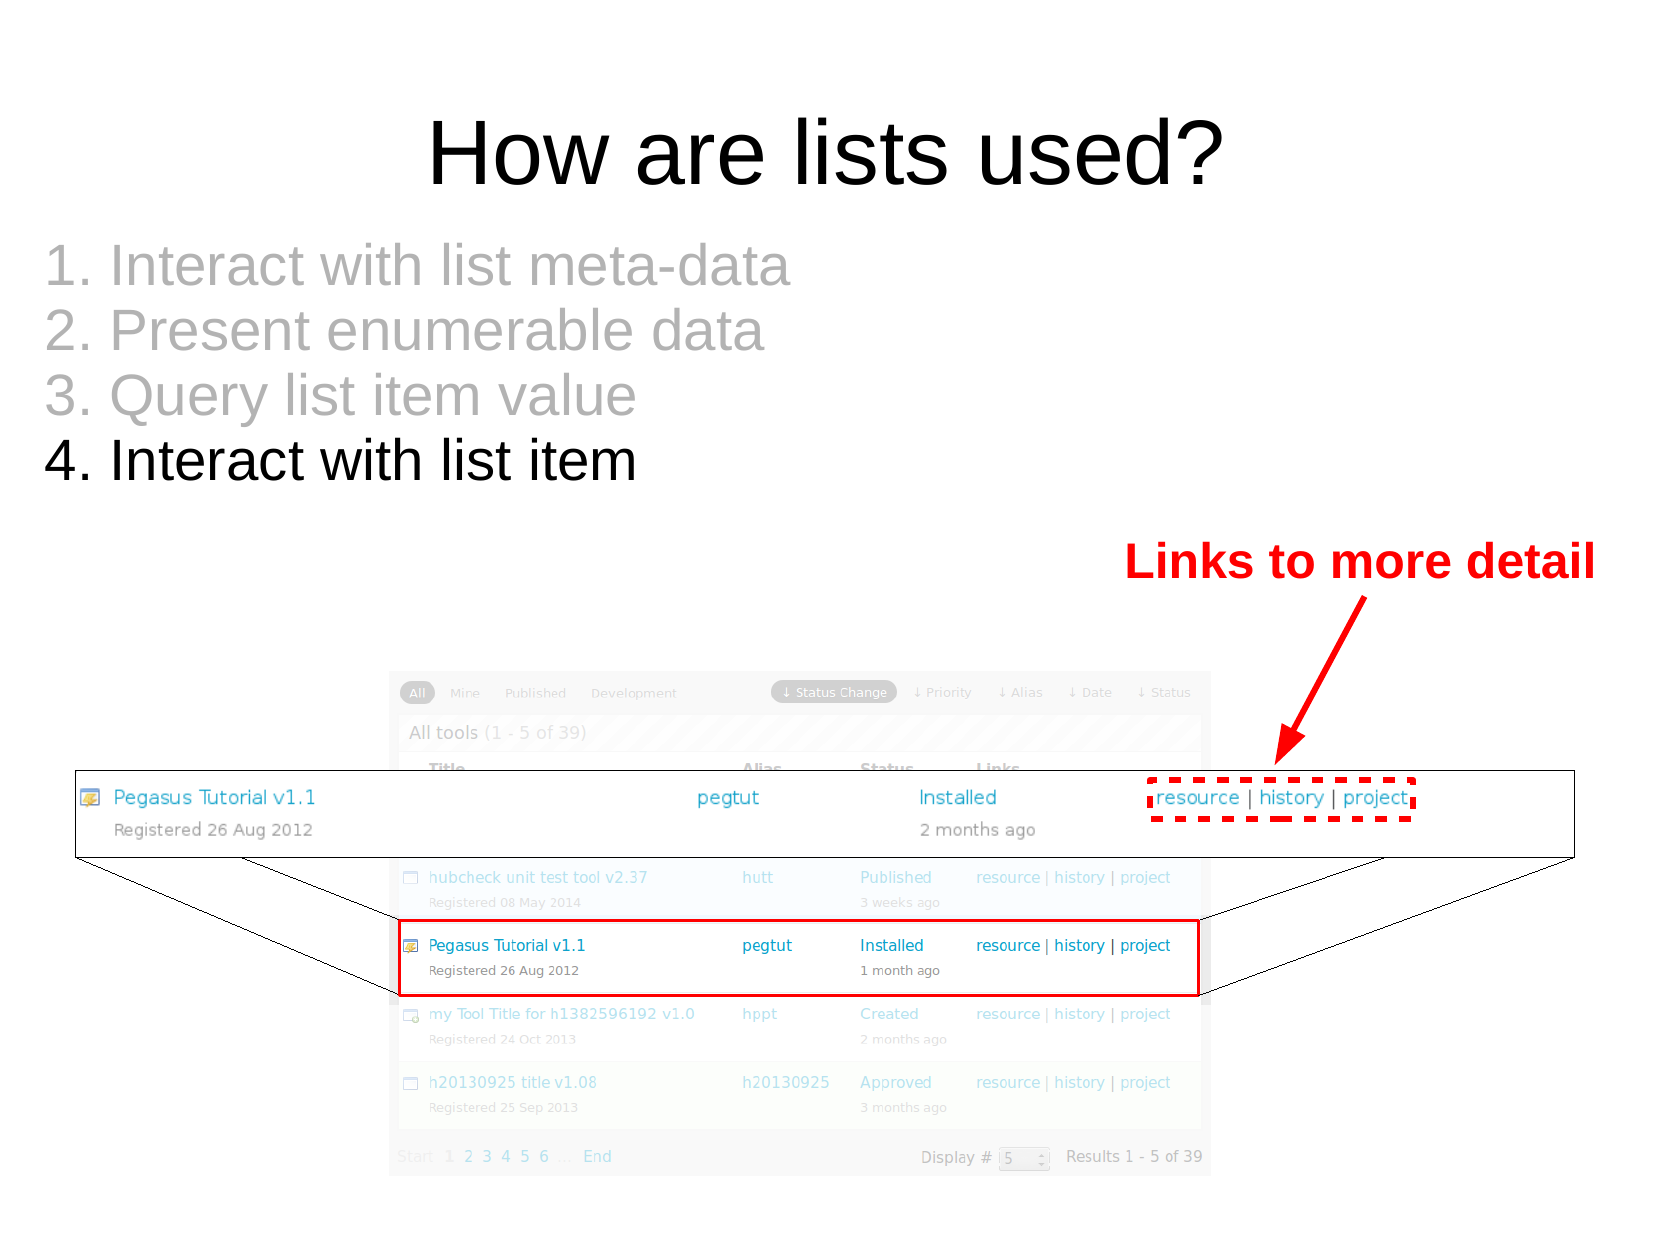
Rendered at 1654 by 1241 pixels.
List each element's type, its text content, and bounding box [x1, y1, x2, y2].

text_box 1. Interact with list meta-data 2. Present enumerable data 3. Query list item value 4. Interact with list item [30, 430, 840, 502]
text_box Links to more detail [1109, 525, 1612, 597]
text_box [359, 655, 1245, 770]
picture [389, 916, 1211, 1005]
text_box [359, 1005, 1245, 1181]
text_box [359, 858, 1245, 916]
title How are lists used? [82, 49, 1571, 257]
text_box [30, 225, 855, 430]
picture [75, 770, 1575, 858]
